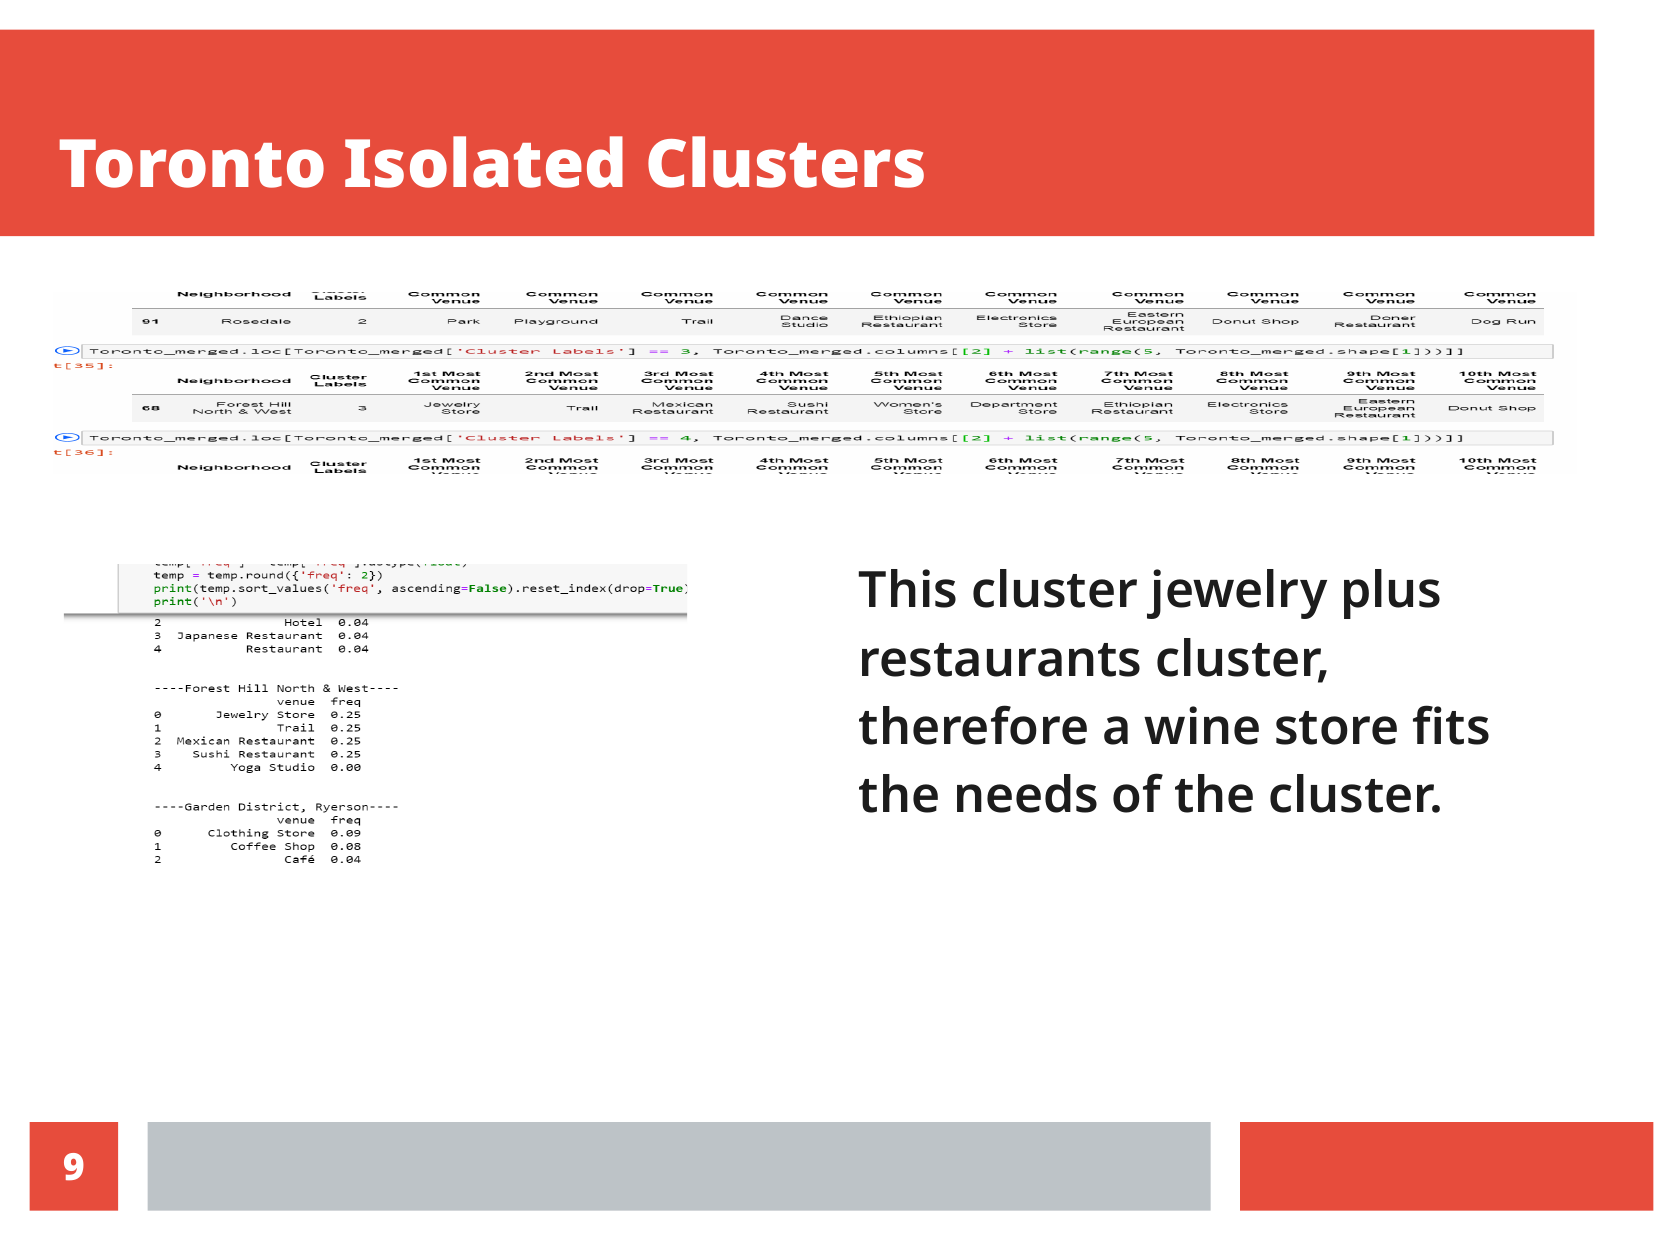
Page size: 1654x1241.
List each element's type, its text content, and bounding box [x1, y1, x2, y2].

title Toronto Isolated Clusters [59, 59, 1595, 207]
picture [53, 292, 1577, 474]
list This cluster jewelry plus restaurants cluster, therefore a wine store fits the needs of the cluster. [859, 554, 1565, 1093]
picture [63, 564, 688, 865]
